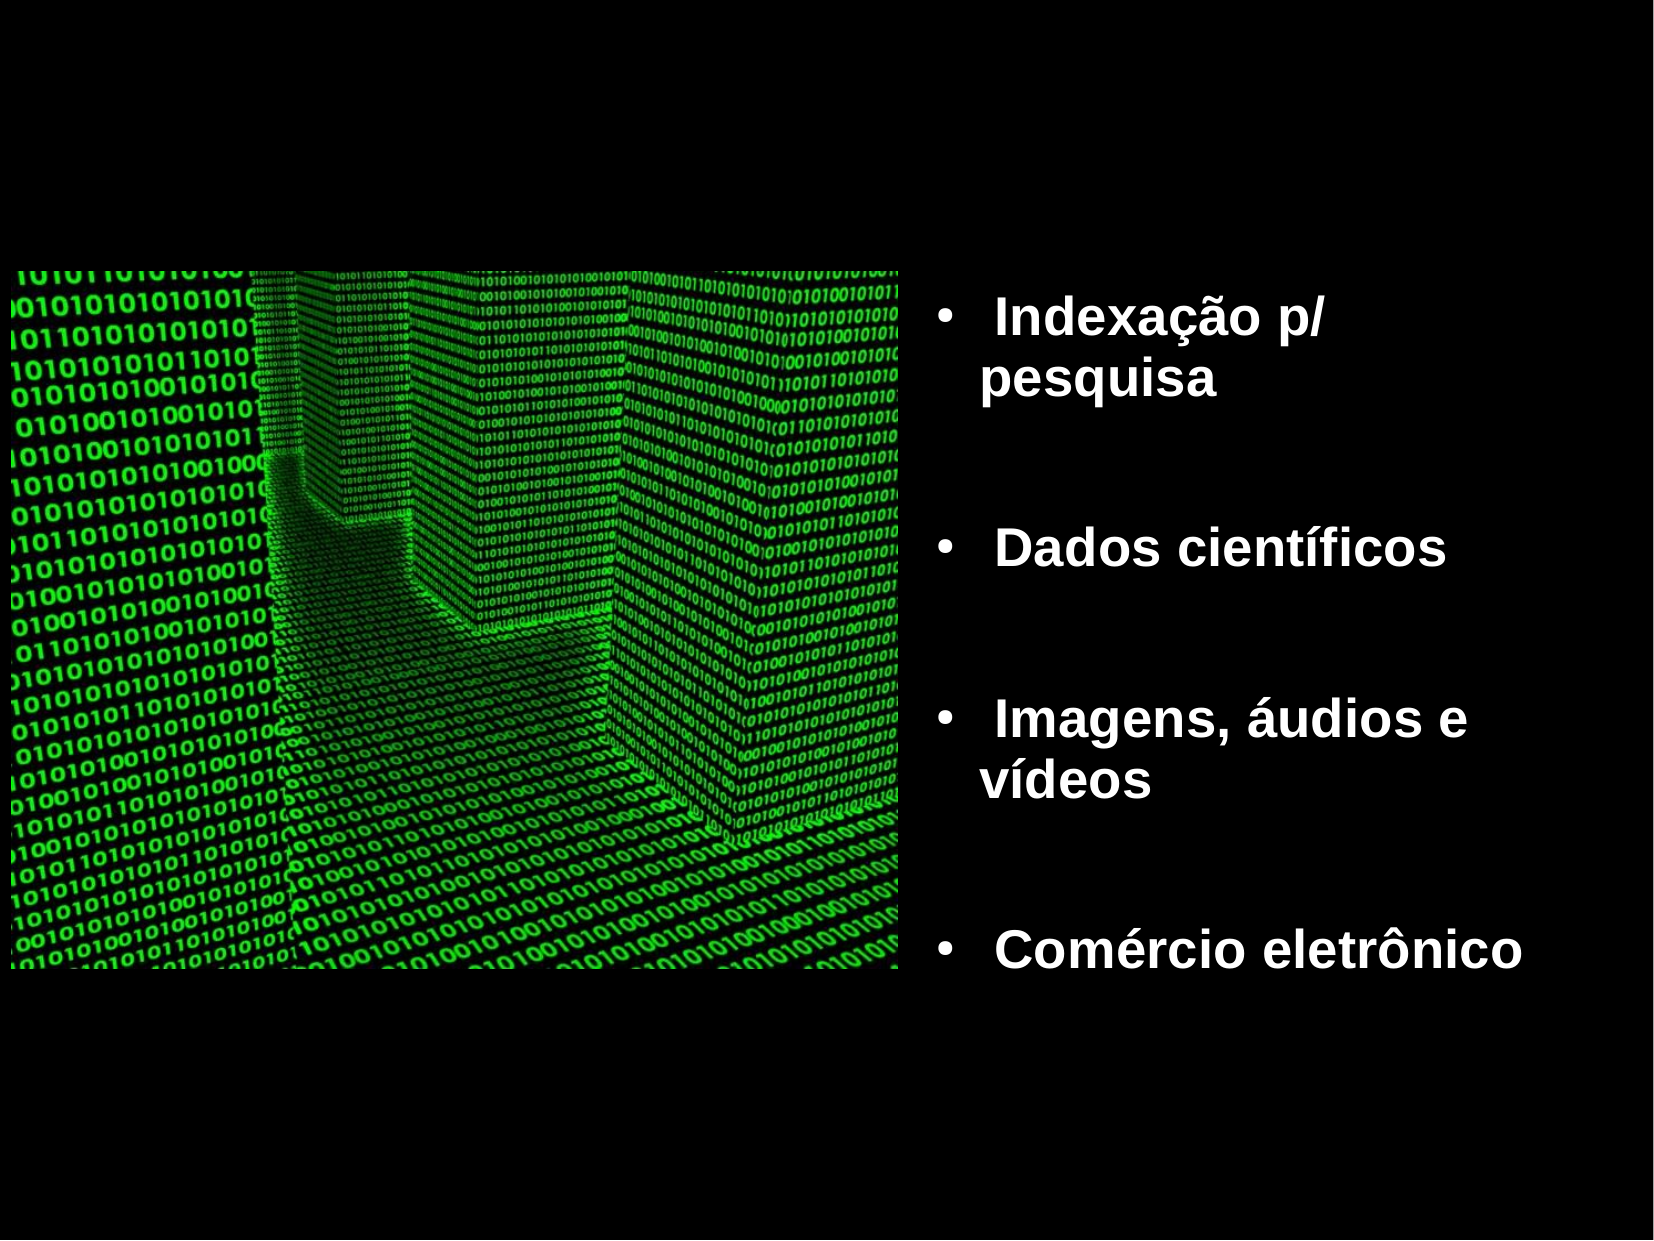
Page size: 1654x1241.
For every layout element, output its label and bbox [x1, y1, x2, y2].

picture [11, 271, 898, 969]
